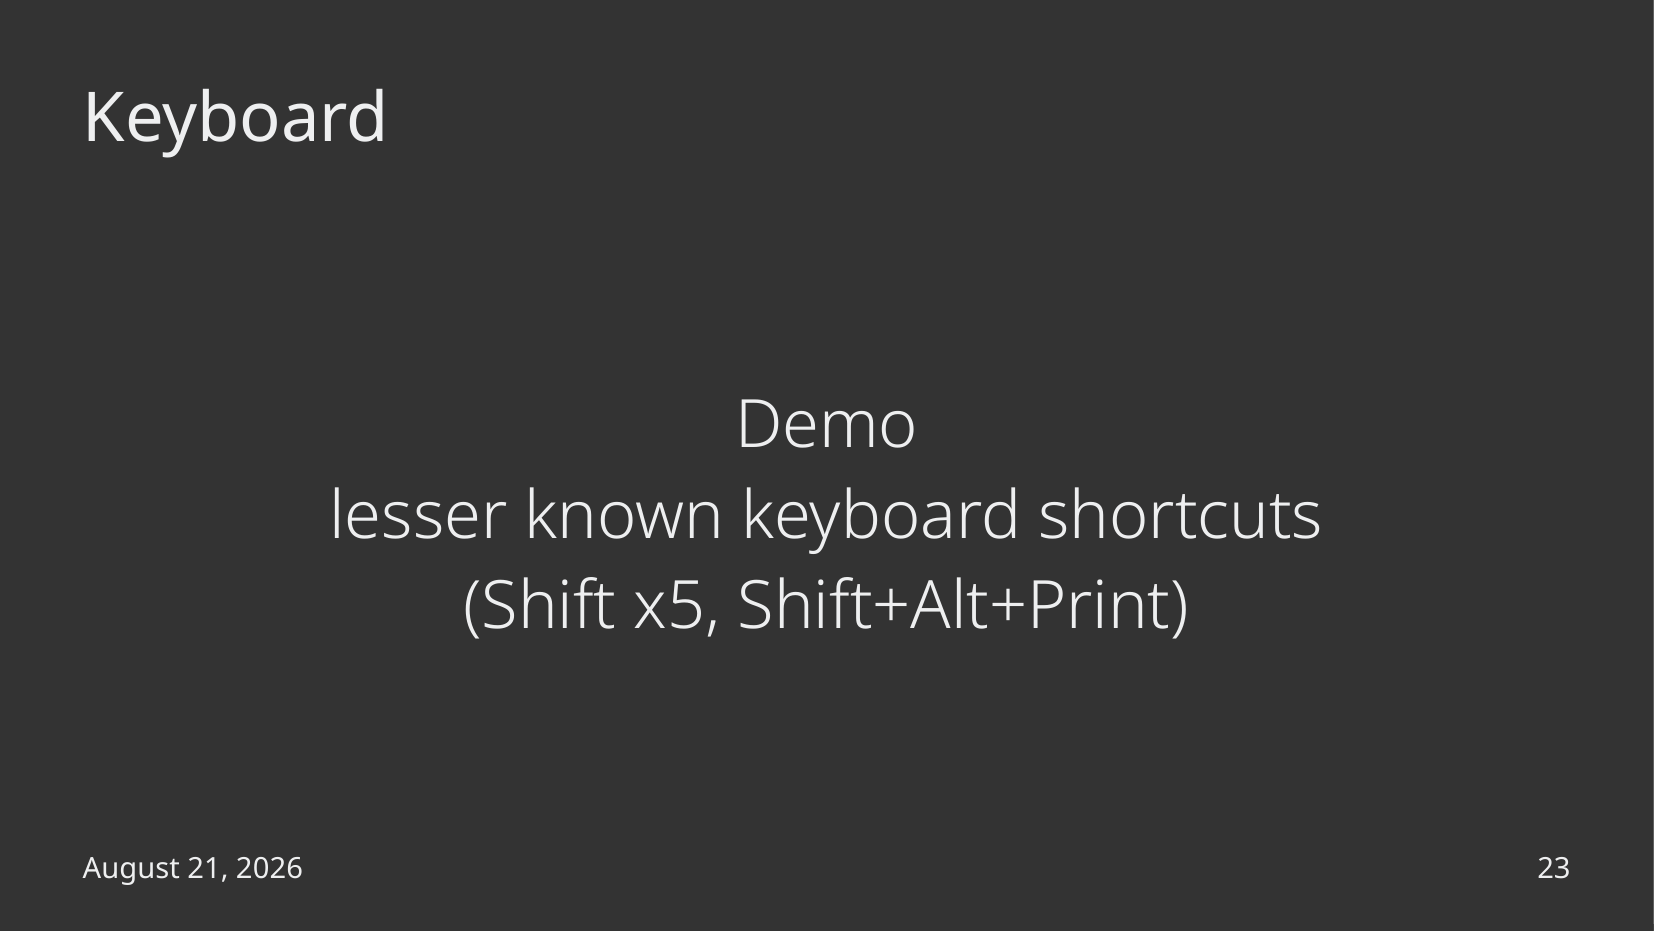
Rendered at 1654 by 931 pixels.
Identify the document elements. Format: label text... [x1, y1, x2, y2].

subtitle Demo lesser known keyboard shortcuts (Shift x5, Shift+Alt+Print) [82, 217, 1571, 808]
title Keyboard [82, 36, 1571, 193]
